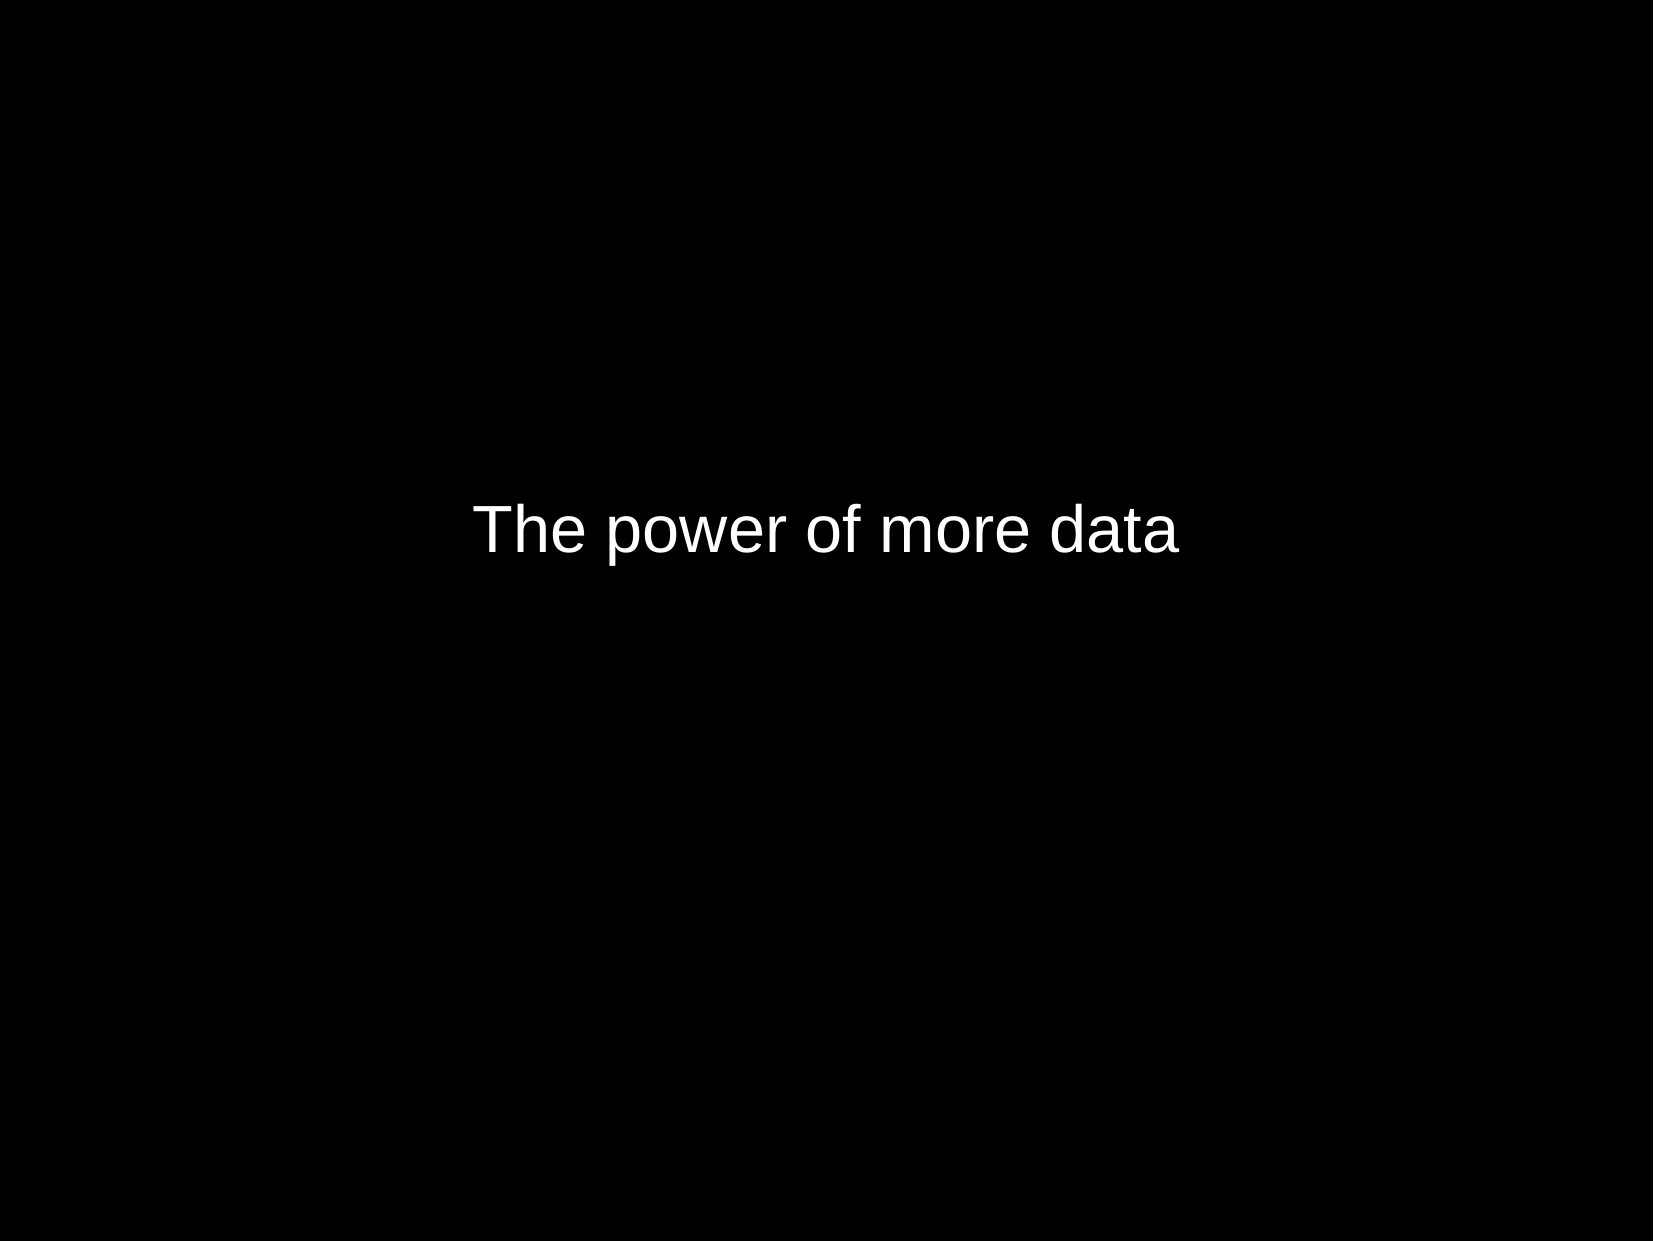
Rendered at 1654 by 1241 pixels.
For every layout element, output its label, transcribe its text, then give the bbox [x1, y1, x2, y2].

subtitle The power of more data [82, 49, 1571, 1010]
